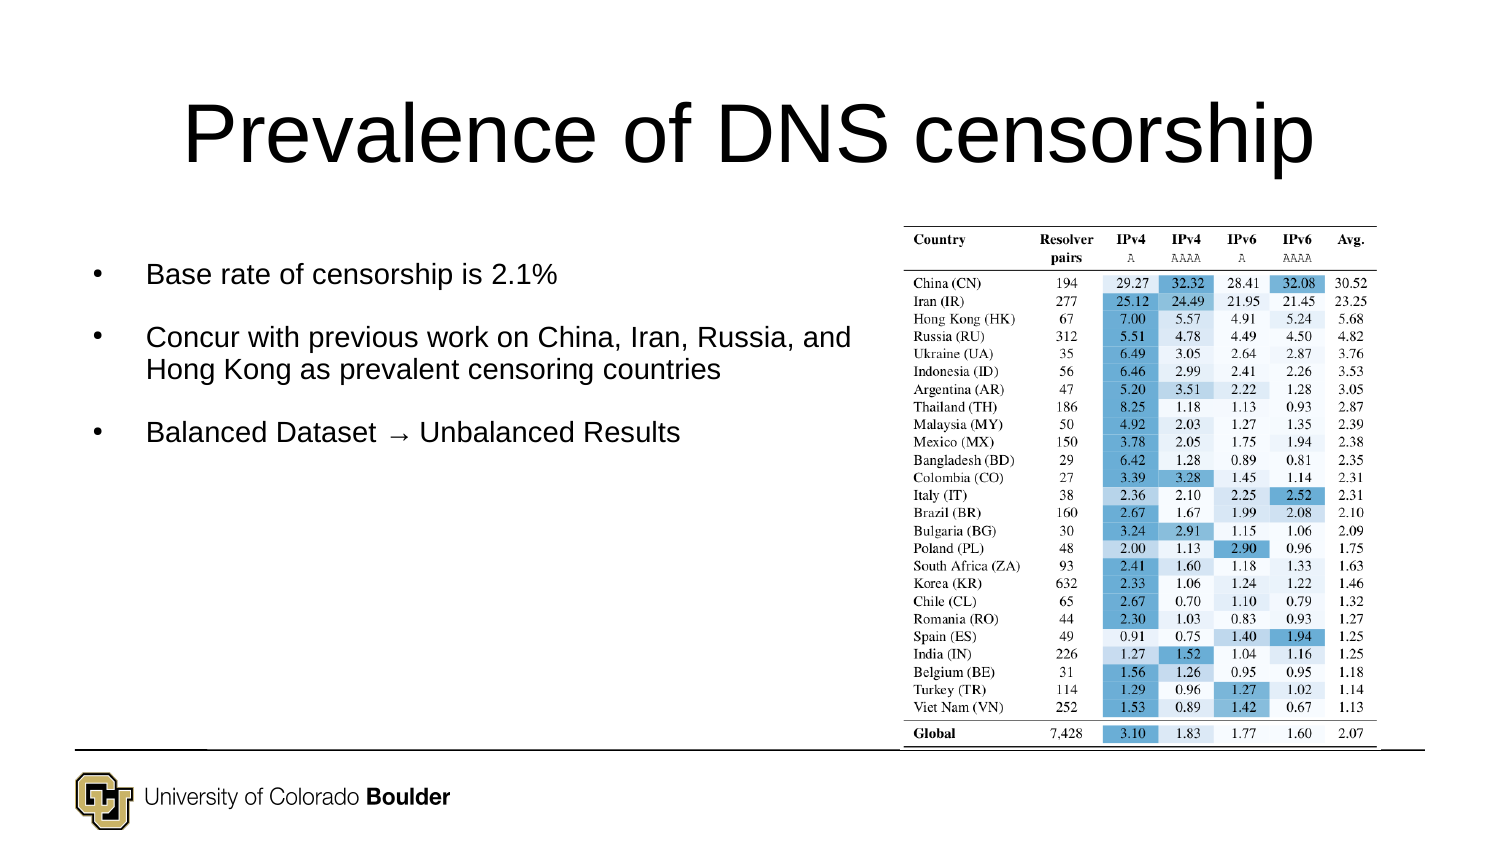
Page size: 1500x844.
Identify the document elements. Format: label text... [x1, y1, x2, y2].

picture [900, 221, 1381, 751]
picture [75, 772, 450, 830]
title Prevalence of DNS censorship [51, 74, 1449, 193]
list Base rate of censorship is 2.1% Concur with previous work on China, Iran, Russia, and Hong Kong as prevalent censoring countries Balanced Dataset → Unbalanced Results [75, 258, 900, 676]
